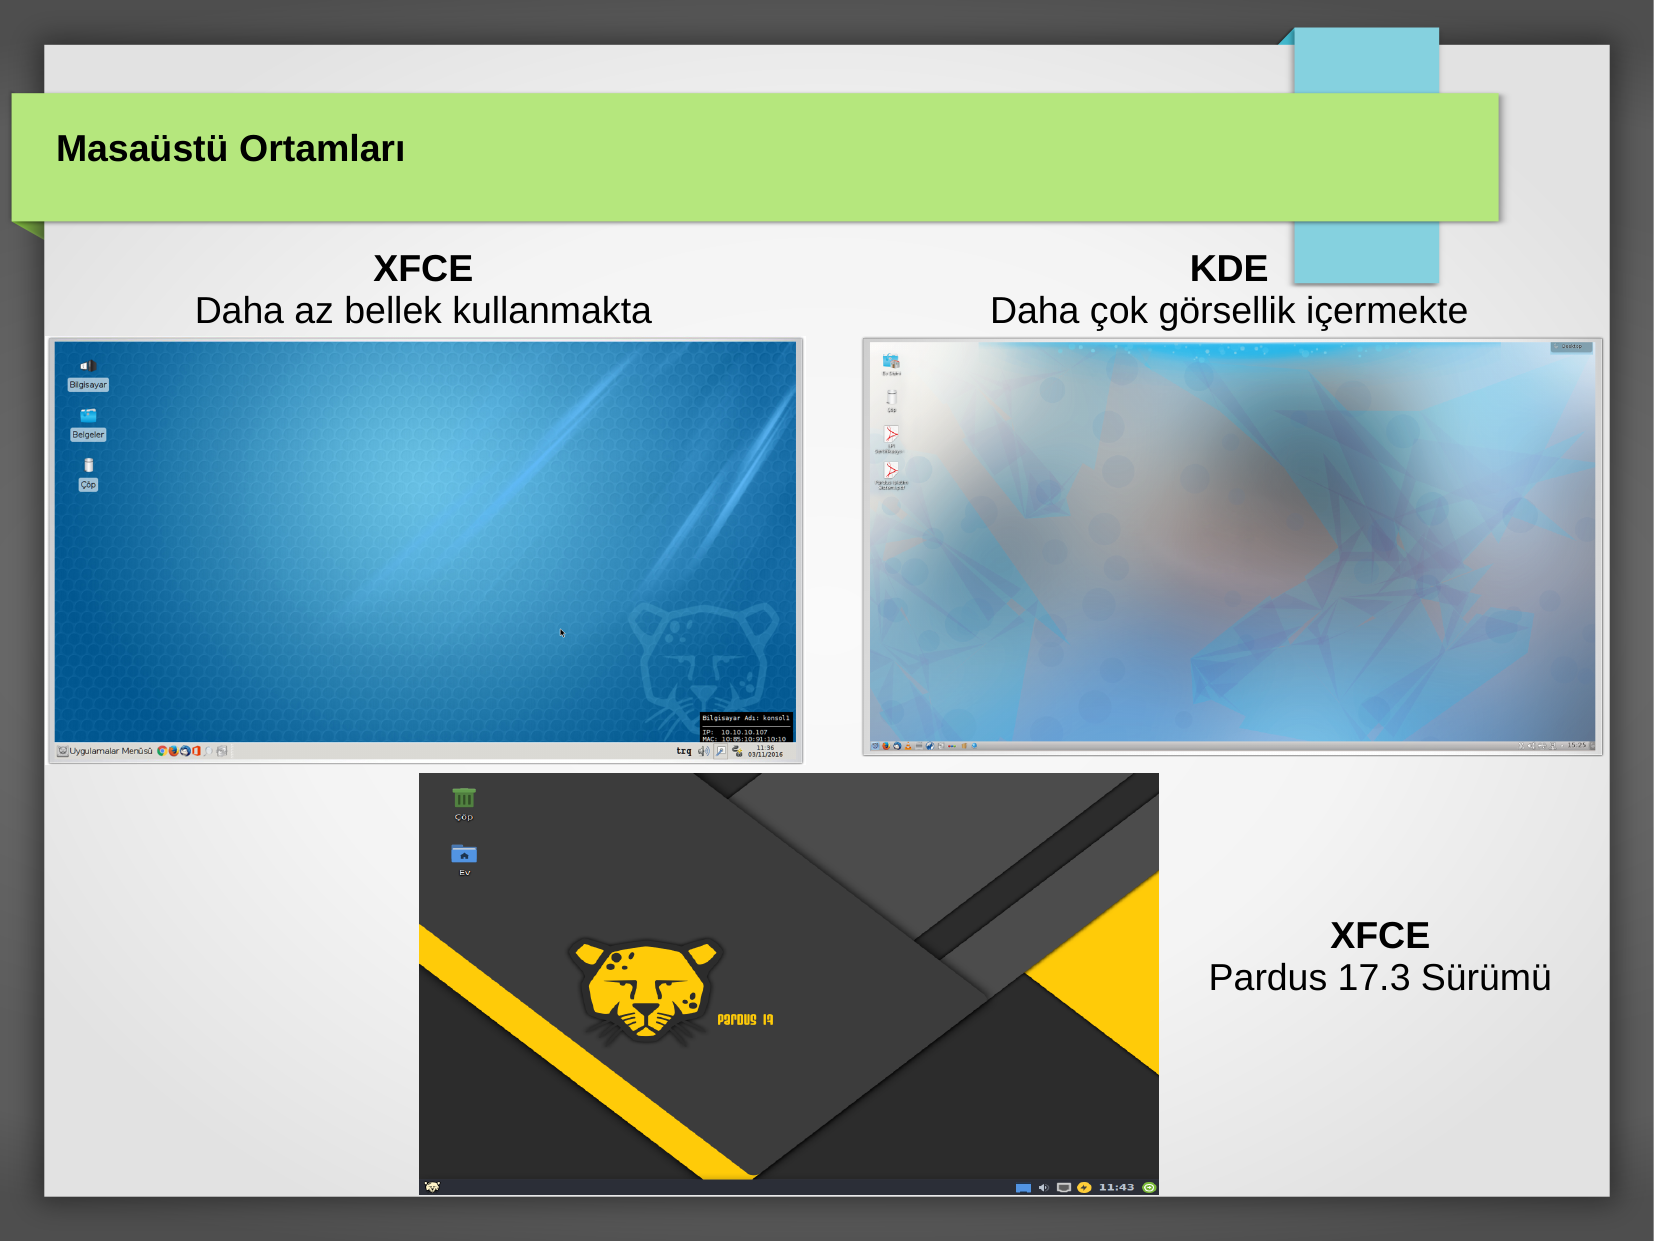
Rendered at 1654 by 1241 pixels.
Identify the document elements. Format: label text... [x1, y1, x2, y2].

picture [0, 0, 1654, 1241]
text_box XFCE Daha az bellek kullanmakta [180, 240, 667, 372]
text_box XFCE Pardus 17.3 Sürümü [1193, 907, 1567, 1039]
text_box KDE Daha çok görsellik içermekte [975, 239, 1484, 372]
text_box Masaüstü Ortamları [41, 120, 1134, 220]
